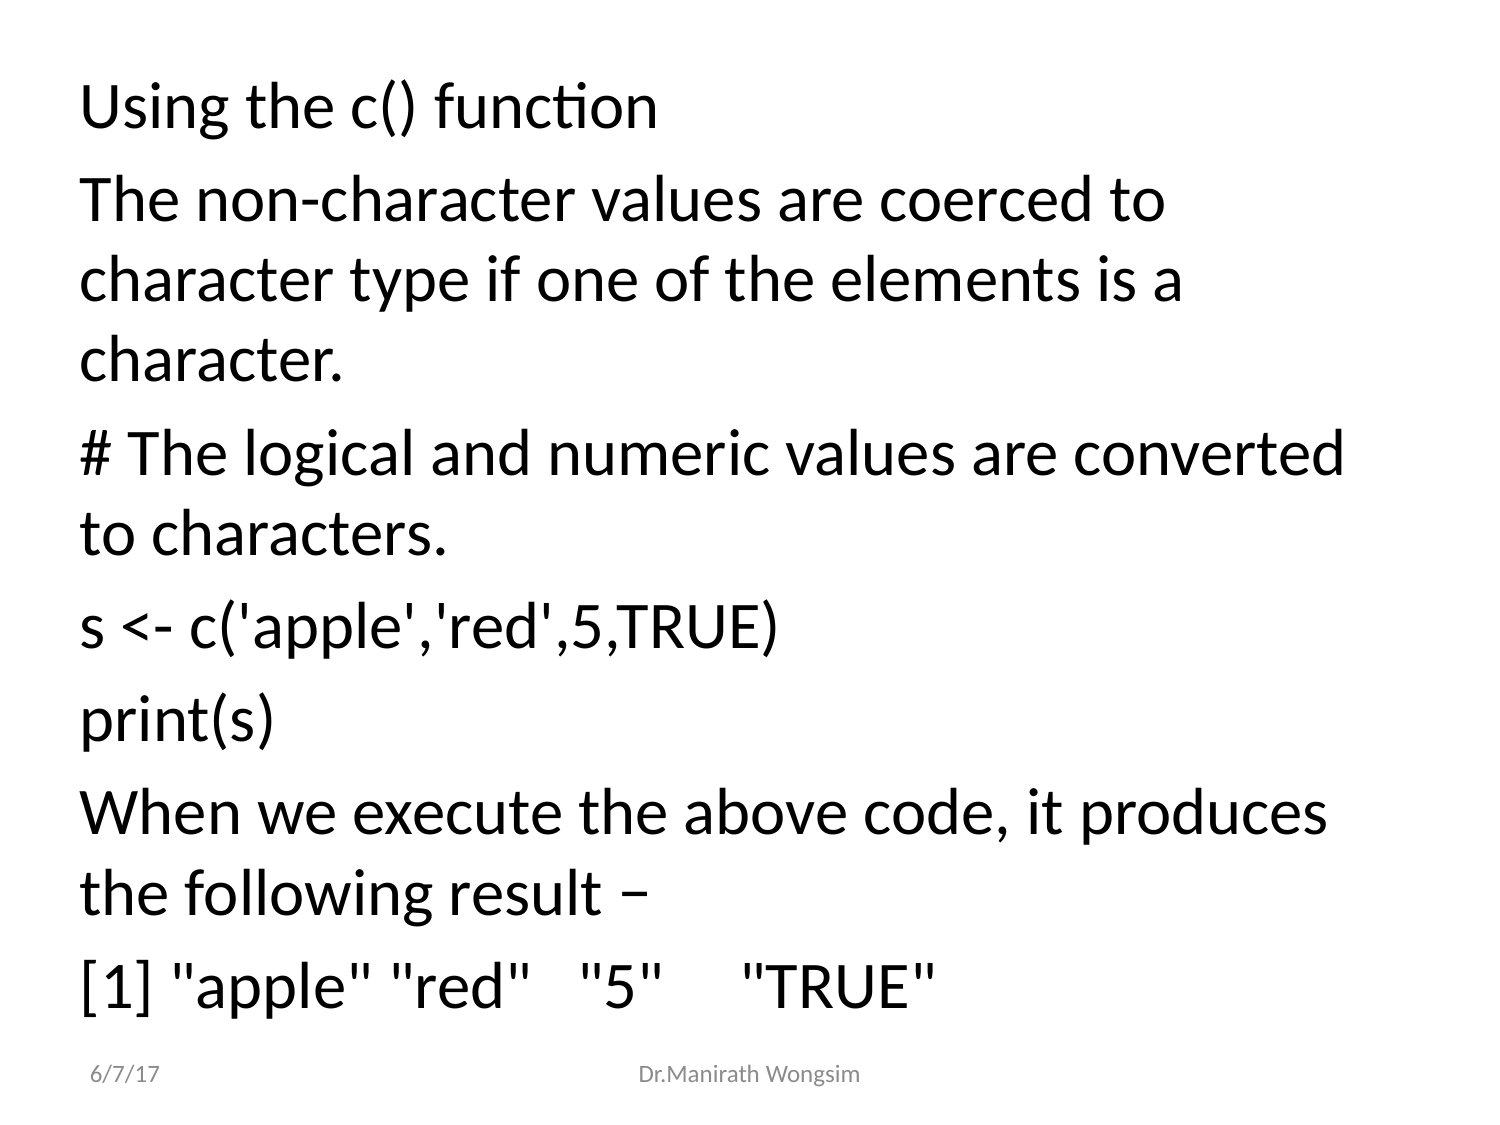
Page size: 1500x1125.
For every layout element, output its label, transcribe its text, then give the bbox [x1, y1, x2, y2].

text_box Dr.Manirath Wongsim [512, 1042, 988, 1103]
text_box 6/7/17 [74, 1042, 425, 1103]
text_box Using the c() function The non-character values are coerced to character type if one of the elements is a character. # The logical and numeric values are converted to characters. s <- c('apple','red',5,TRUE) print(s) When we execute the above code, it produces the following result − [1] "apple" "red" "5" "TRUE" [64, 54, 1415, 988]
